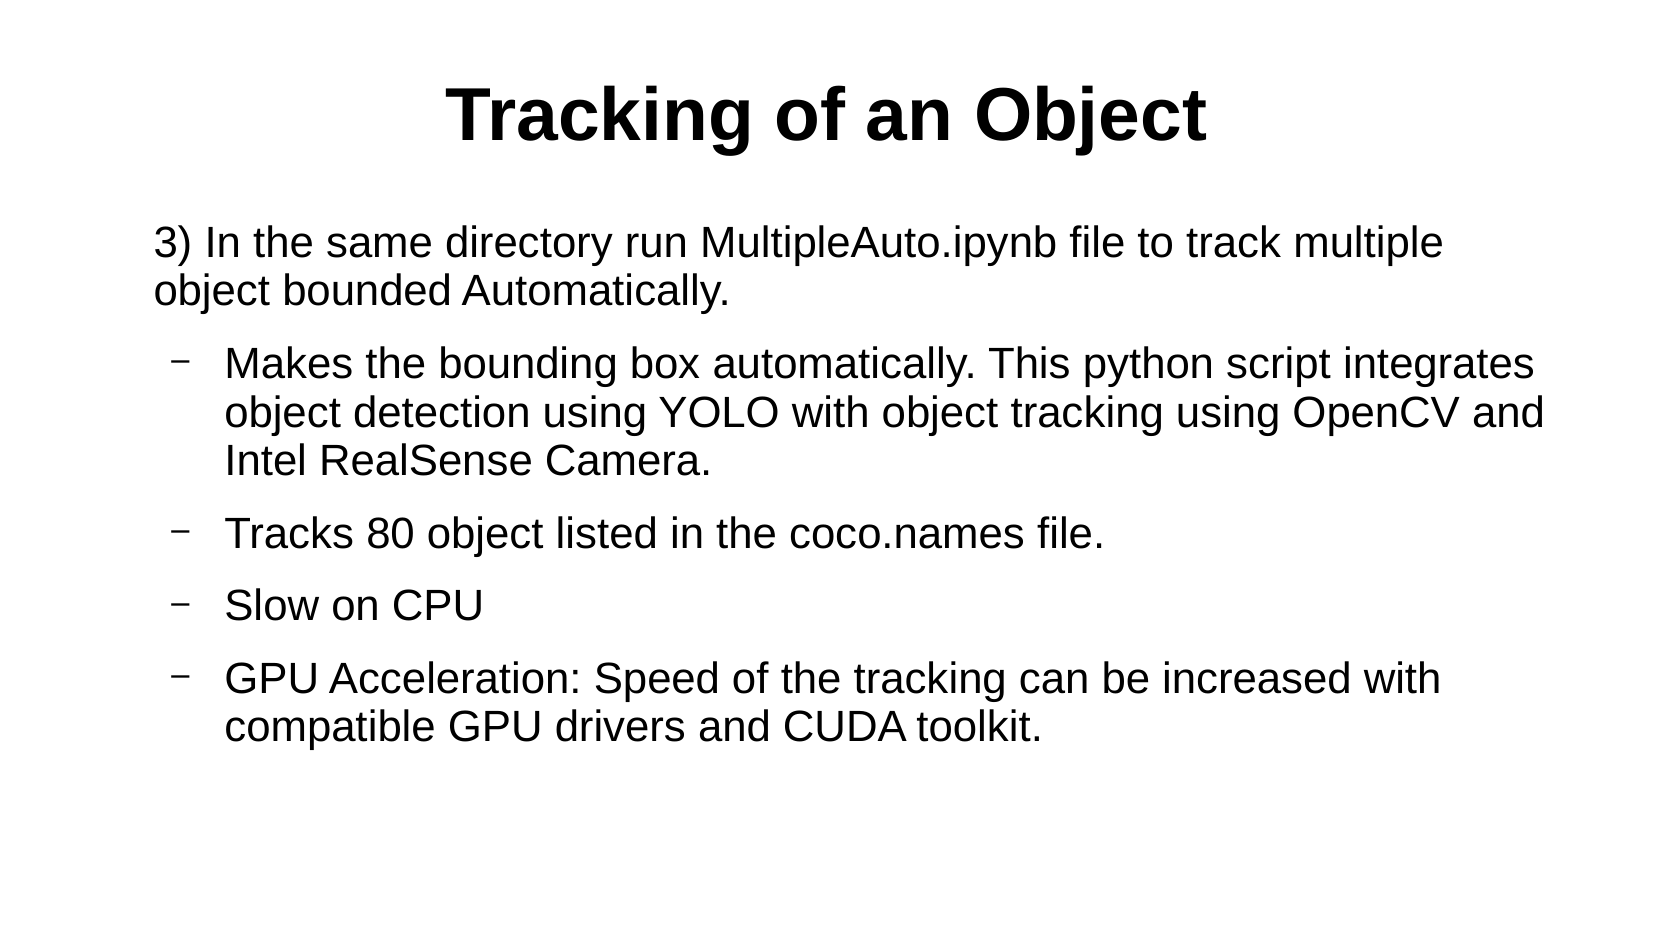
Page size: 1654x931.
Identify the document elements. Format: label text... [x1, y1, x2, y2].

title Tracking of an Object [82, 37, 1571, 193]
list 3) In the same directory run MultipleAuto.ipynb file to track multiple object bounded Automatically. Makes the bounding box automatically. This python script integrates object detection using YOLO with object tracking using OpenCV and Intel RealSense Camera. Tracks 80 object listed in the coco.names file. Slow on CPU GPU Acceleration: Speed of the tracking can be increased with compatible GPU drivers and CUDA toolkit. [82, 217, 1571, 758]
